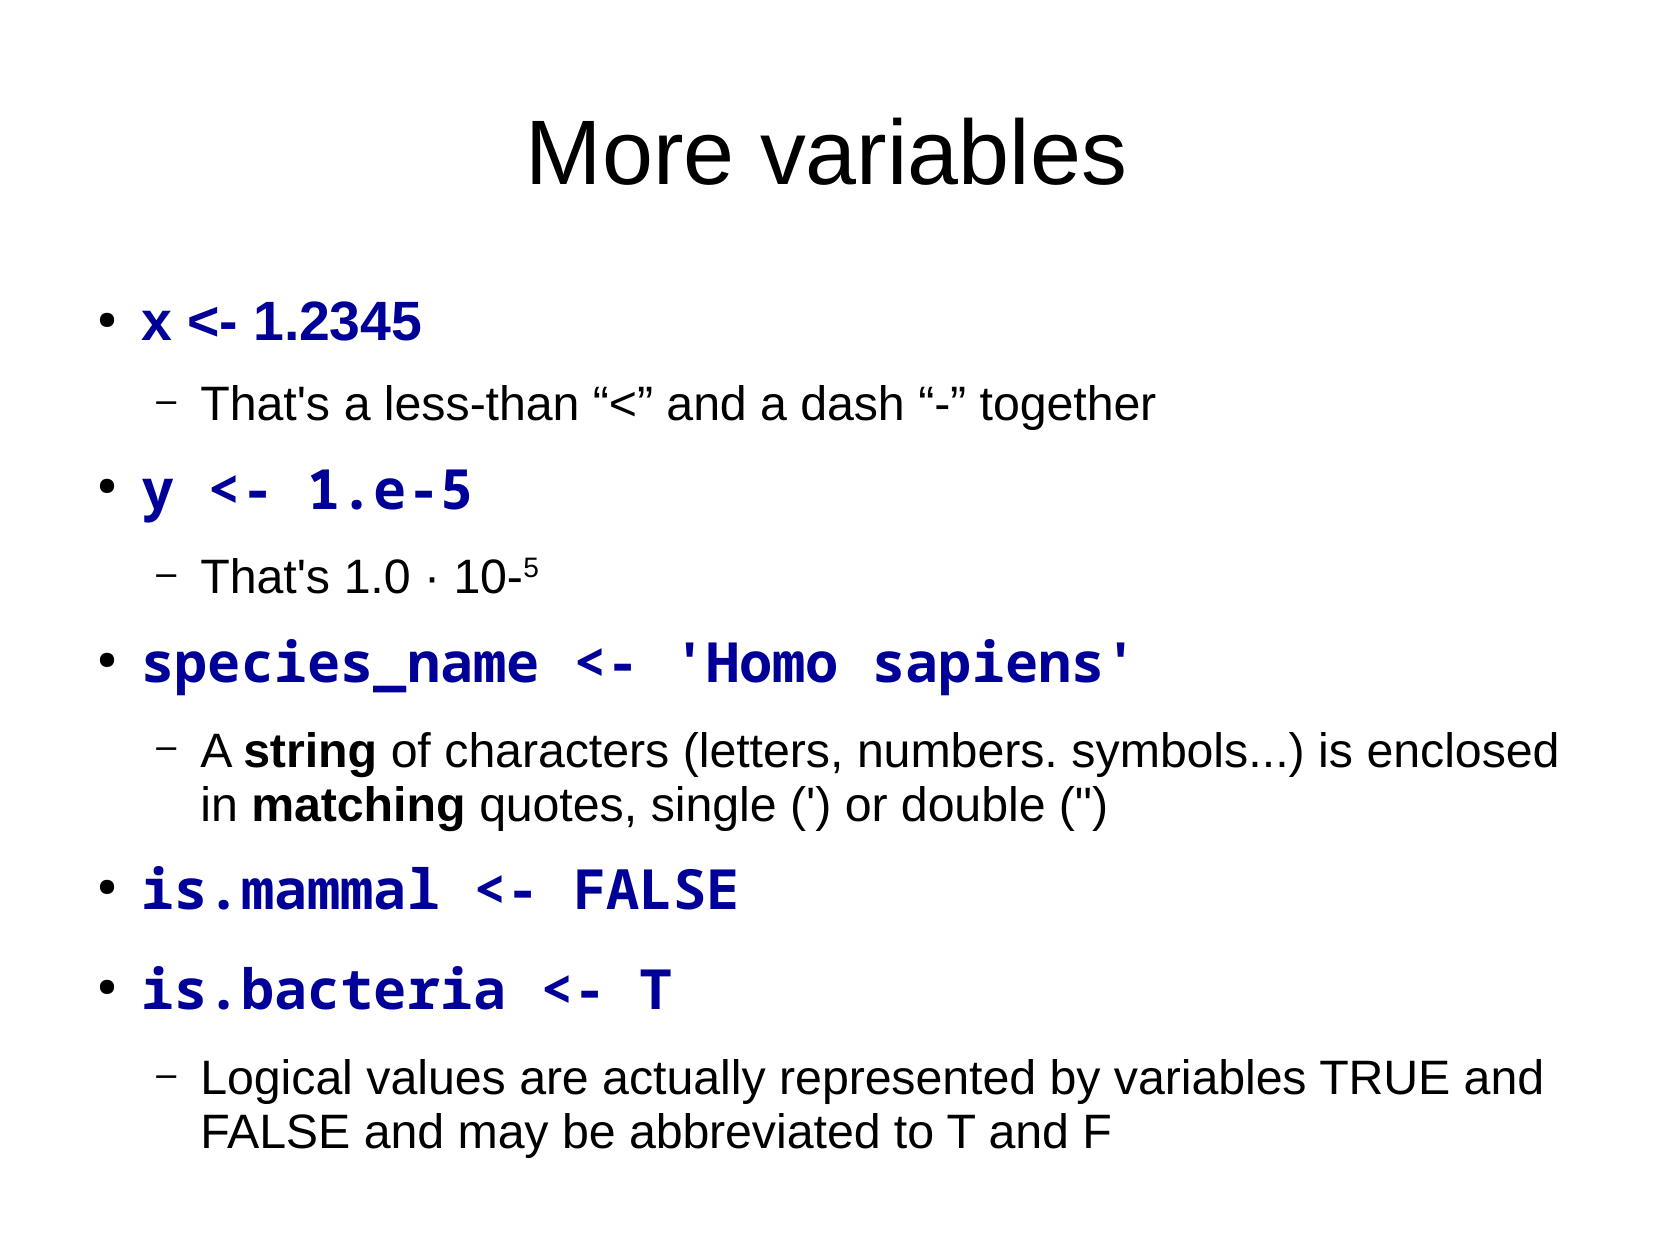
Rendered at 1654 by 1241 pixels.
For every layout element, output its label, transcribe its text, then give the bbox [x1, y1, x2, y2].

list x <- 1.2345 That's a less-than “<” and a dash “-” together y <- 1.e-5 That's 1.0 · 10-5 species_name <- 'Homo sapiens' A string of characters (letters, numbers. symbols...) is enclosed in matching quotes, single (') or double (") is.mammal <- FALSE is.bacteria <- T Logical values are actually represented by variables TRUE and FALSE and may be abbreviated to T and F [82, 290, 1571, 1170]
title More variables [82, 49, 1571, 257]
